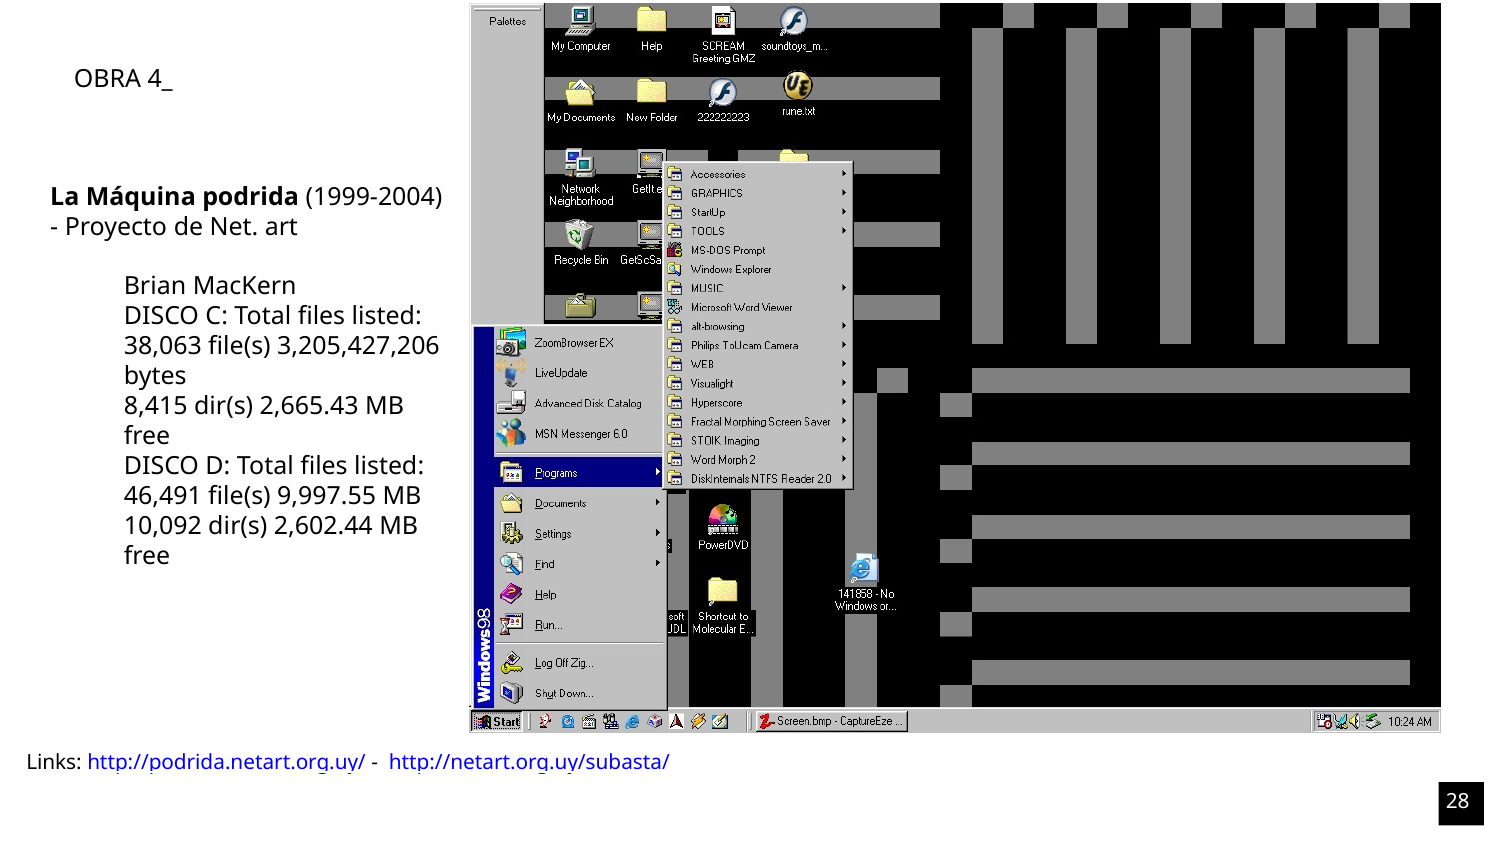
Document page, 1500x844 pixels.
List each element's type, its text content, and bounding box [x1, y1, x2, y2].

text_box <number> [1394, 769, 1484, 834]
text_box La Máquina podrida (1999-2004) - Proyecto de Net. art Brian MacKern DISCO C: Total files listed: 38,063 file(s) 3,205,427,206 bytes 8,415 dir(s) 2,665.43 MB free DISCO D: Total files listed: 46,491 file(s) 9,997.55 MB 10,092 dir(s) 2,602.44 MB free [35, 165, 461, 520]
text_box OBRA 4_ [59, 47, 465, 99]
picture [469, 3, 1441, 733]
text_box Links: http://podrida.netart.org.uy/ - http://netart.org.uy/subasta/ [11, 708, 1288, 815]
